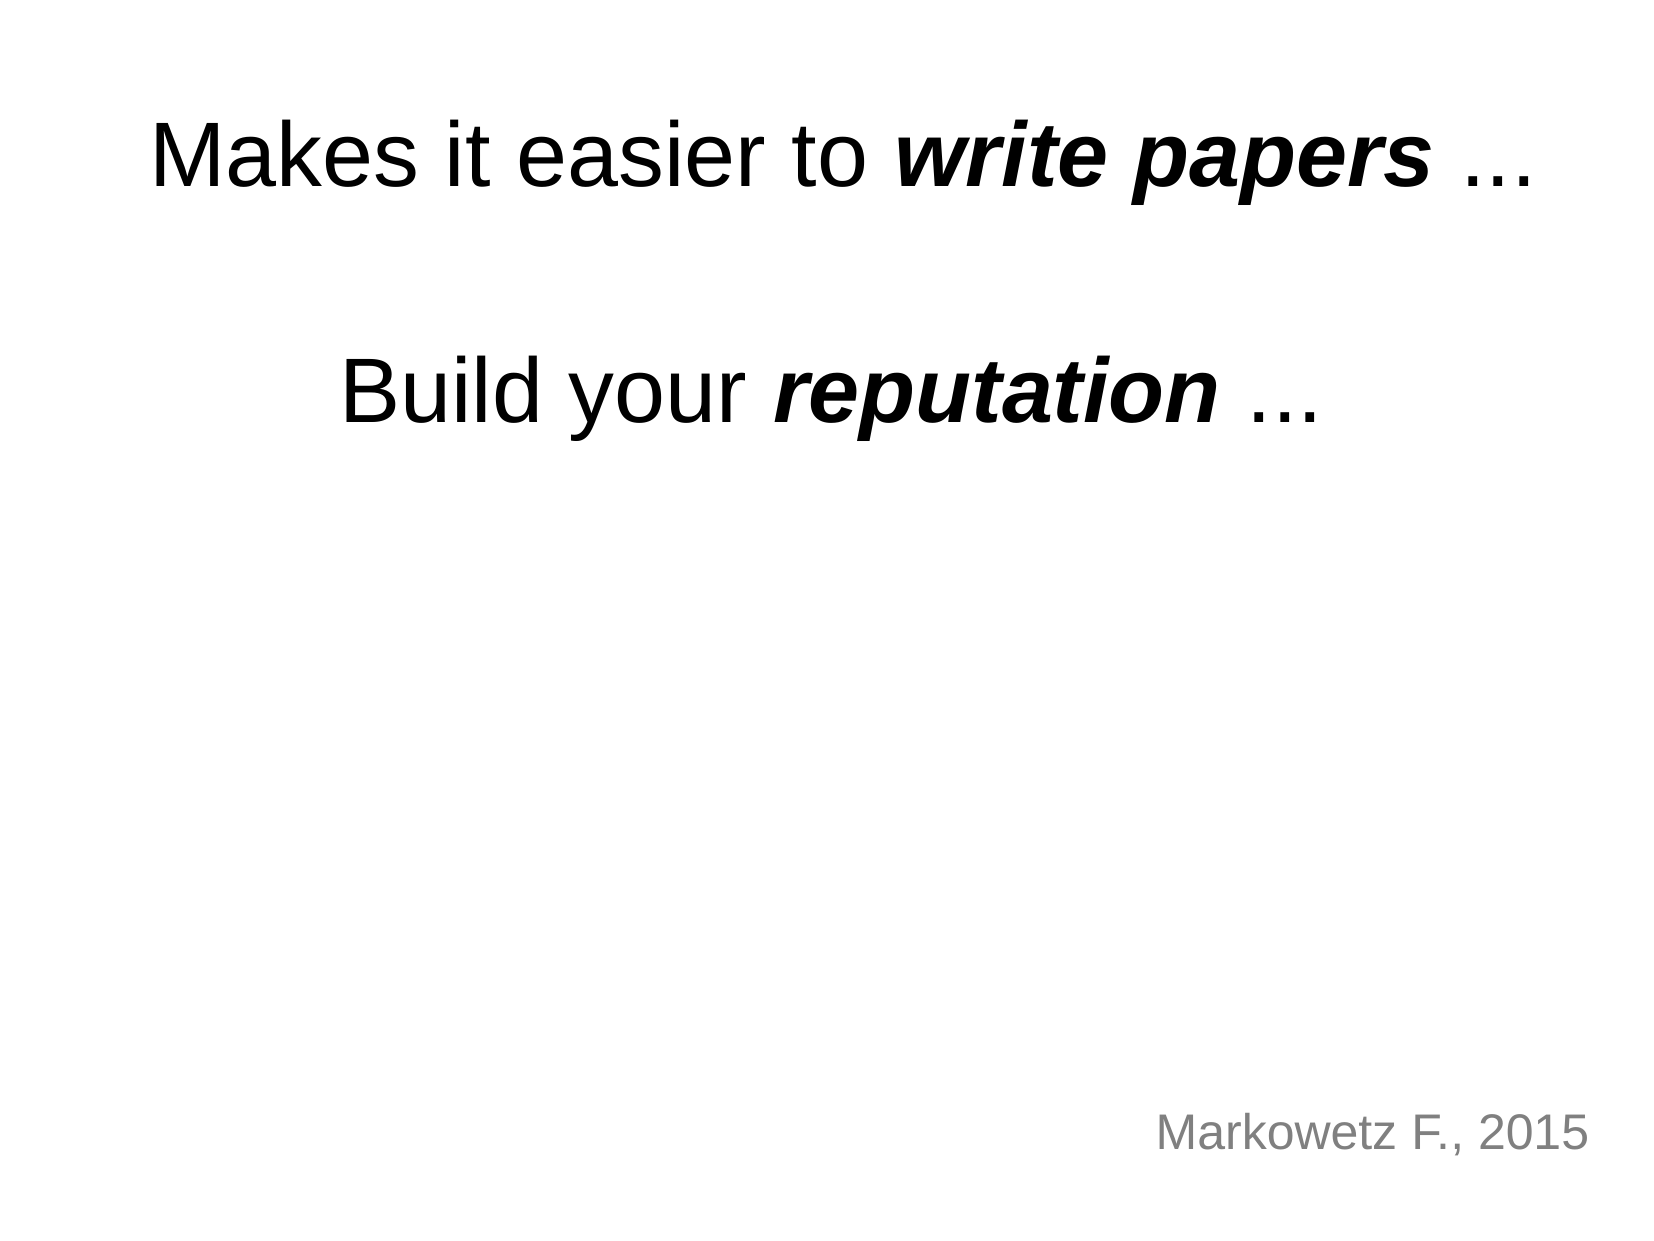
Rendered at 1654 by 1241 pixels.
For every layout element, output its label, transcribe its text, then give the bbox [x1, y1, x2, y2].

title Build your reputation ... [96, 288, 1567, 494]
title Makes it easier to write papers ... [108, 51, 1579, 257]
title Markowetz F., 2015 [1140, 1076, 1606, 1189]
